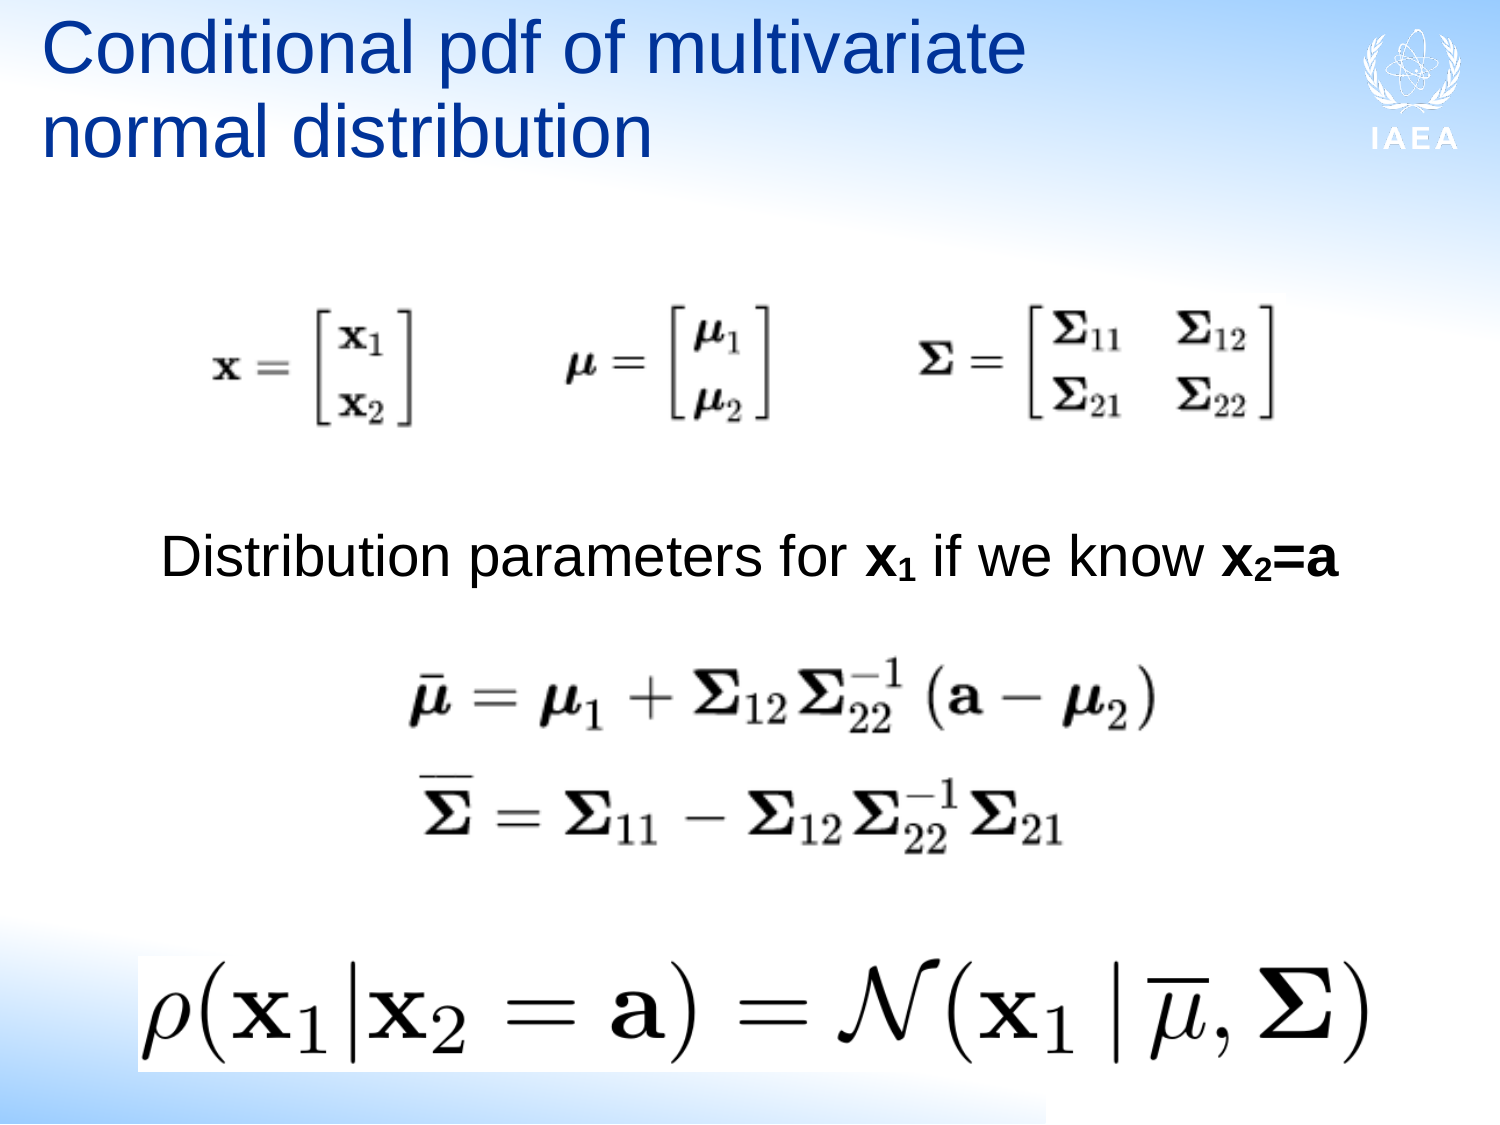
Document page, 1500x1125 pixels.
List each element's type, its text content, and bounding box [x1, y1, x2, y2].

text_box Distribution parameters for x1 if we know x2=a [145, 516, 1355, 597]
picture [381, 643, 1168, 751]
picture [1363, 29, 1461, 149]
picture [138, 956, 1374, 1072]
picture [407, 763, 1073, 872]
picture [908, 293, 1286, 435]
picture [549, 298, 779, 440]
picture [204, 304, 417, 435]
title Conditional pdf of multivariate normal distribution [41, 5, 1046, 174]
